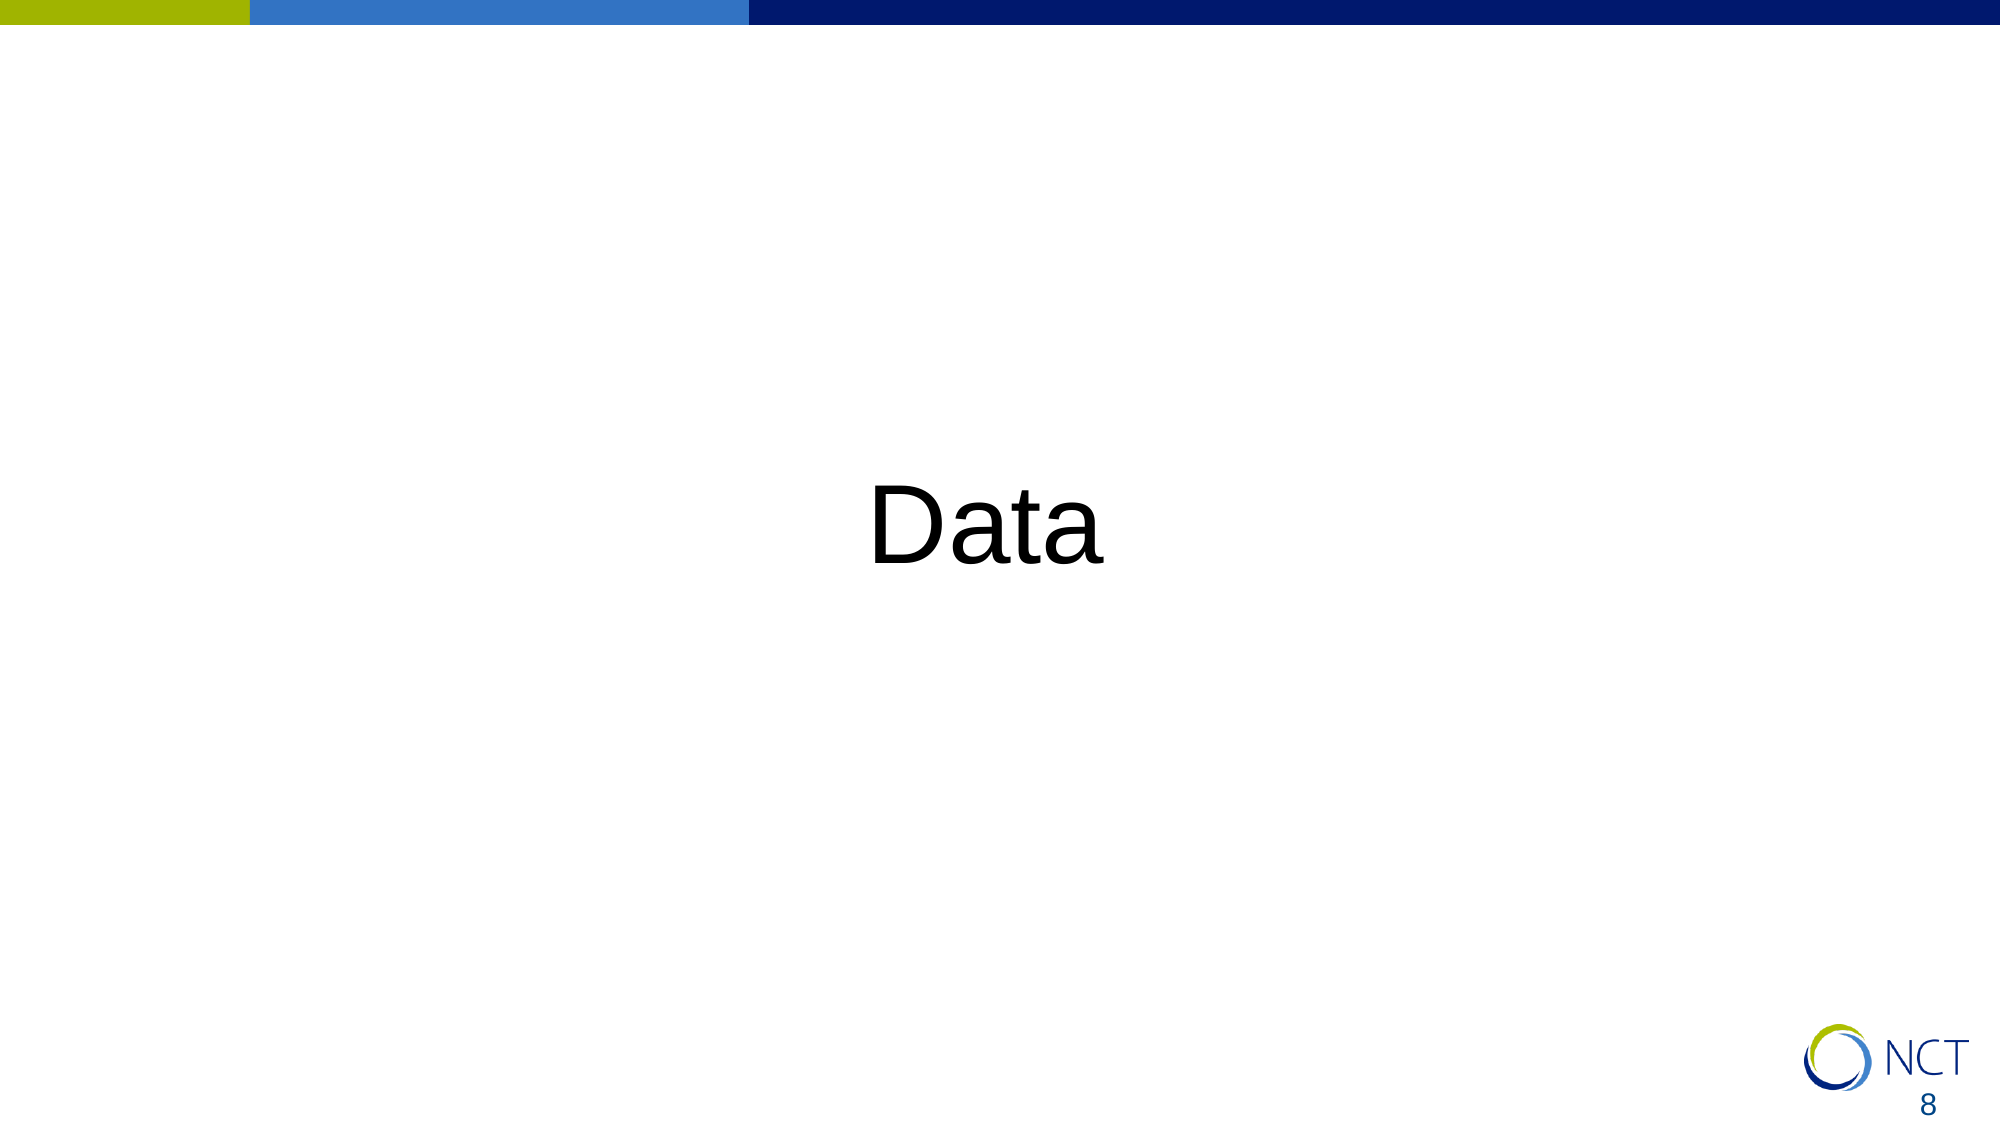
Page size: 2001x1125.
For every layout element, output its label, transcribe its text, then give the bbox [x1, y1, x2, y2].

text_box 8 [1905, 1080, 1951, 1125]
title Data [90, 149, 1882, 901]
picture [1804, 1024, 1969, 1091]
